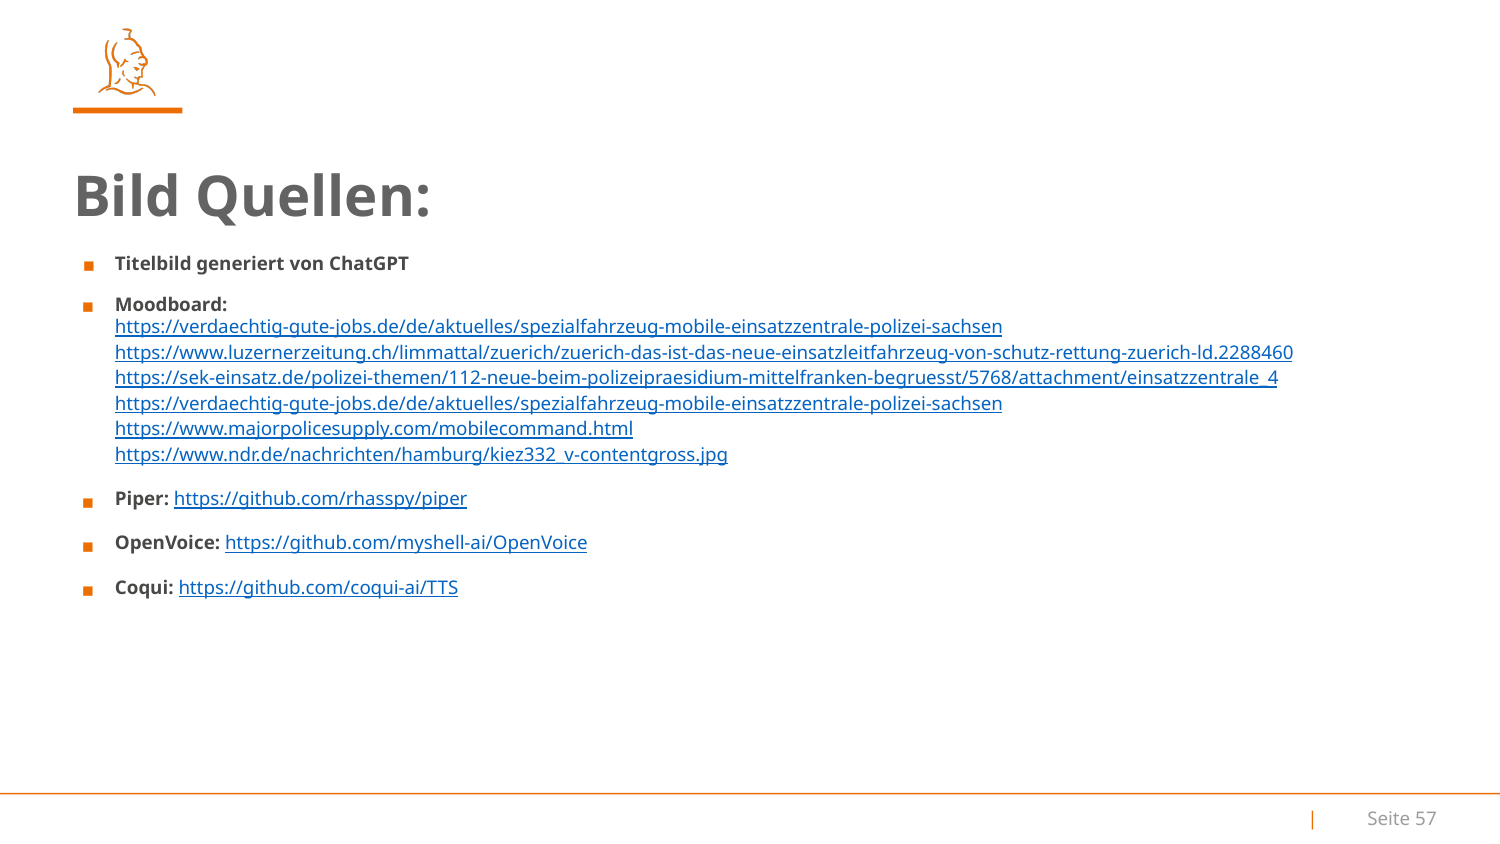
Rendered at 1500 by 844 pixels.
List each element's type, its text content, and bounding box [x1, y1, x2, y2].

list Bild Quellen: [62, 155, 1230, 237]
list Titelbild generiert von ChatGPT Moodboard: https://verdaechtig-gute-jobs.de/de/aktuelles/spezialfahrzeug-mobile-einsatzzentrale-polizei-sachsen https://www.luzernerzeitung.ch/limmattal/zuerich/zuerich-das-ist-das-neue-einsatzleitfahrzeug-von-schutz-rettung-zuerich-ld.2288460 https://sek-einsatz.de/polizei-themen/112-neue-beim-polizeipraesidium-mittelfranken-begruesst/5768/attachment/einsatzzentrale_4 https://verdaechtig-gute-jobs.de/de/aktuelles/spezialfahrzeug-mobile-einsatzzentrale-polizei-sachsen https://www.majorpolicesupply.com/mobilecommand.html https://www.ndr.de/nachrichten/hamburg/kiez332_v-contentgross.jpg Piper: https://github.com/rhasspy/piper OpenVoice: https://github.com/myshell-ai/OpenVoice Coqui: https://github.com/coqui-ai/TTS [62, 245, 1420, 775]
picture [95, 26, 158, 98]
